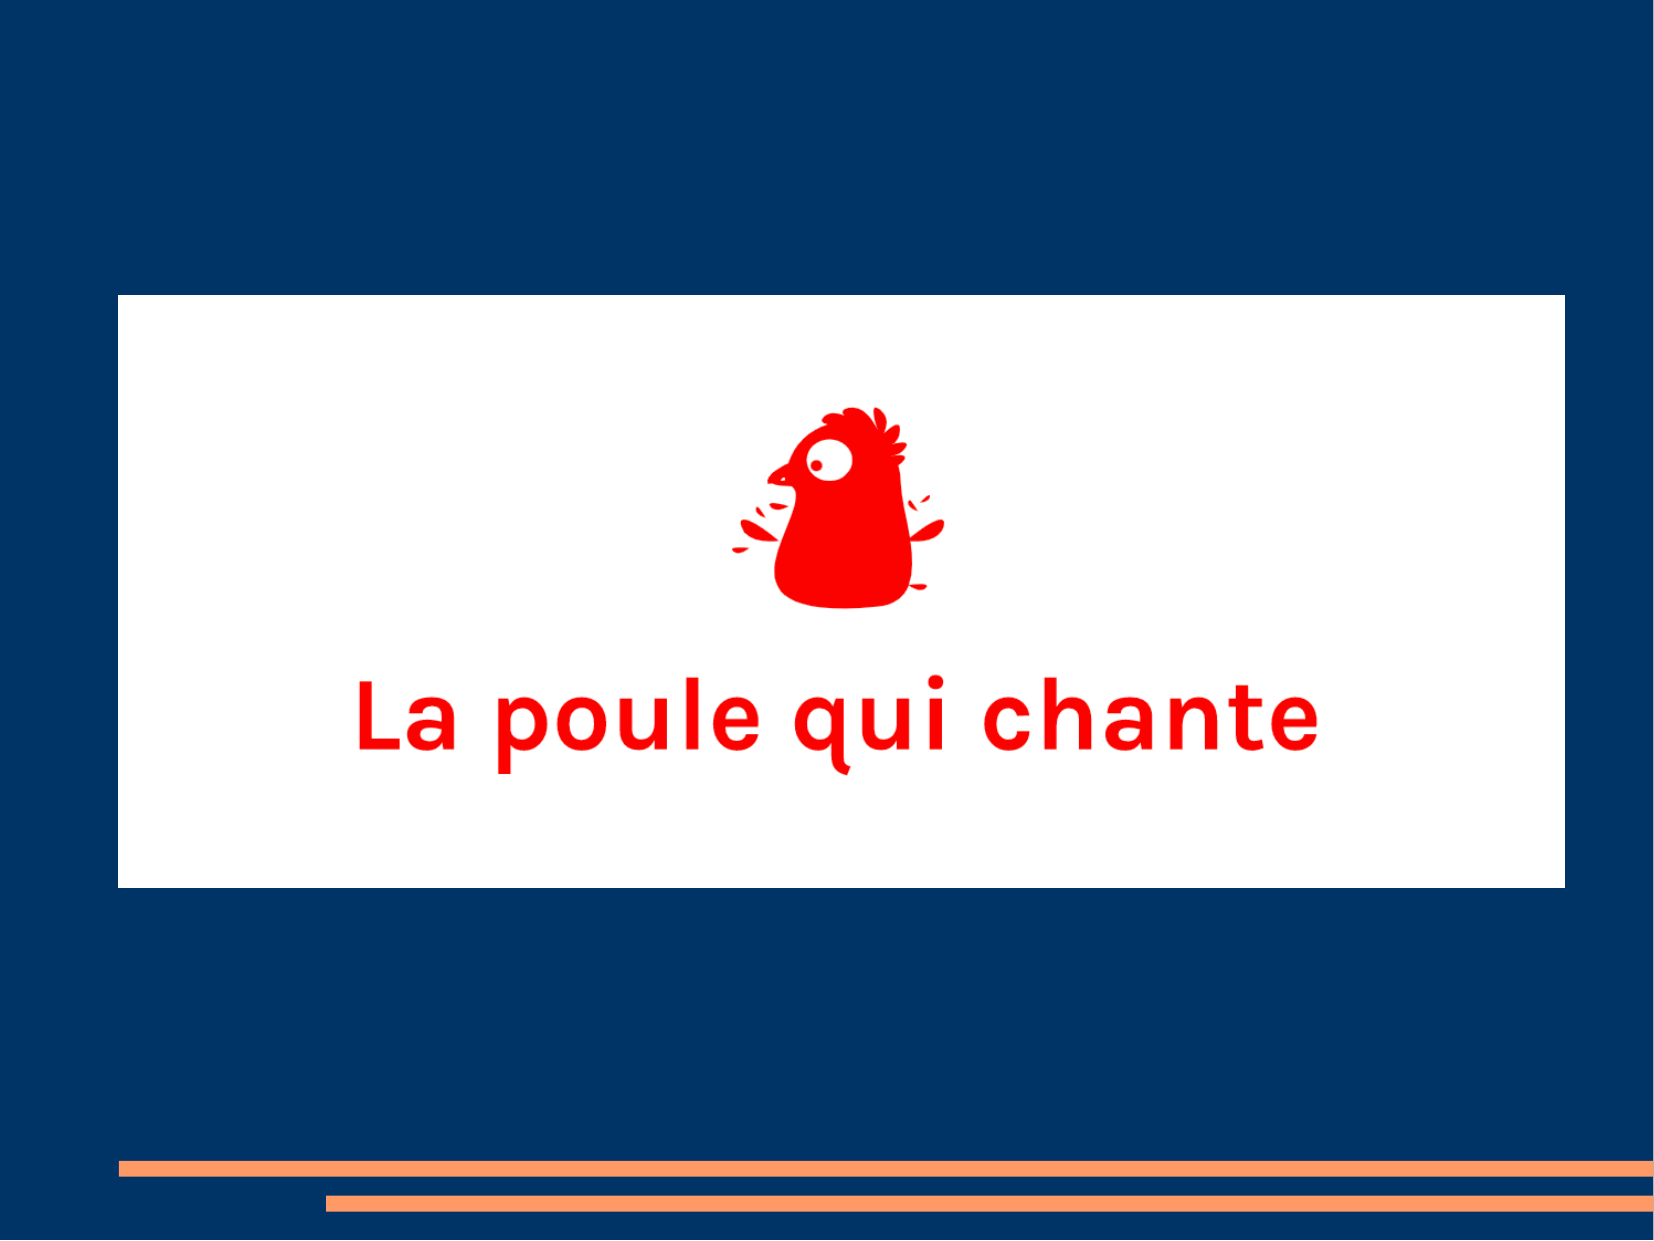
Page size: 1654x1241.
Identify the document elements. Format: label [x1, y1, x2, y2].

picture [118, 295, 1565, 888]
